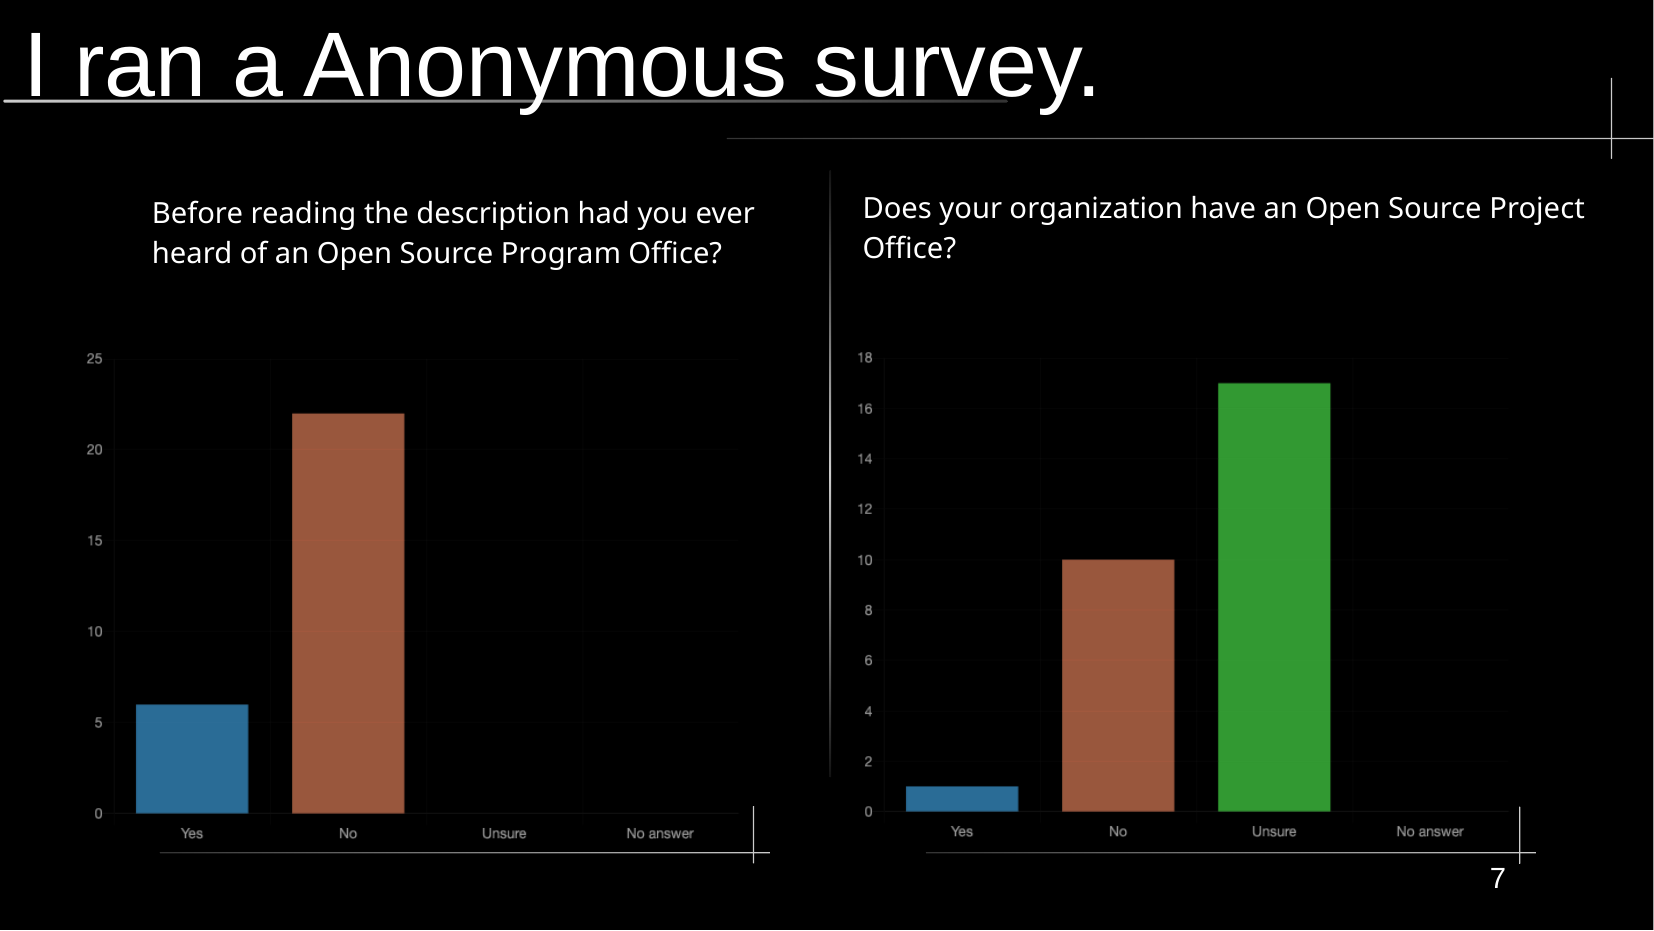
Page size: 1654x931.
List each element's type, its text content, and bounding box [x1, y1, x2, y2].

title I ran a Anonymous survey. [23, 11, 1589, 119]
picture [850, 351, 1512, 847]
list Does your organization have an Open Source Project Office? [862, 187, 1589, 445]
picture [80, 353, 742, 849]
list Before reading the description had you ever heard of an Open Source Program Office? [80, 192, 808, 451]
